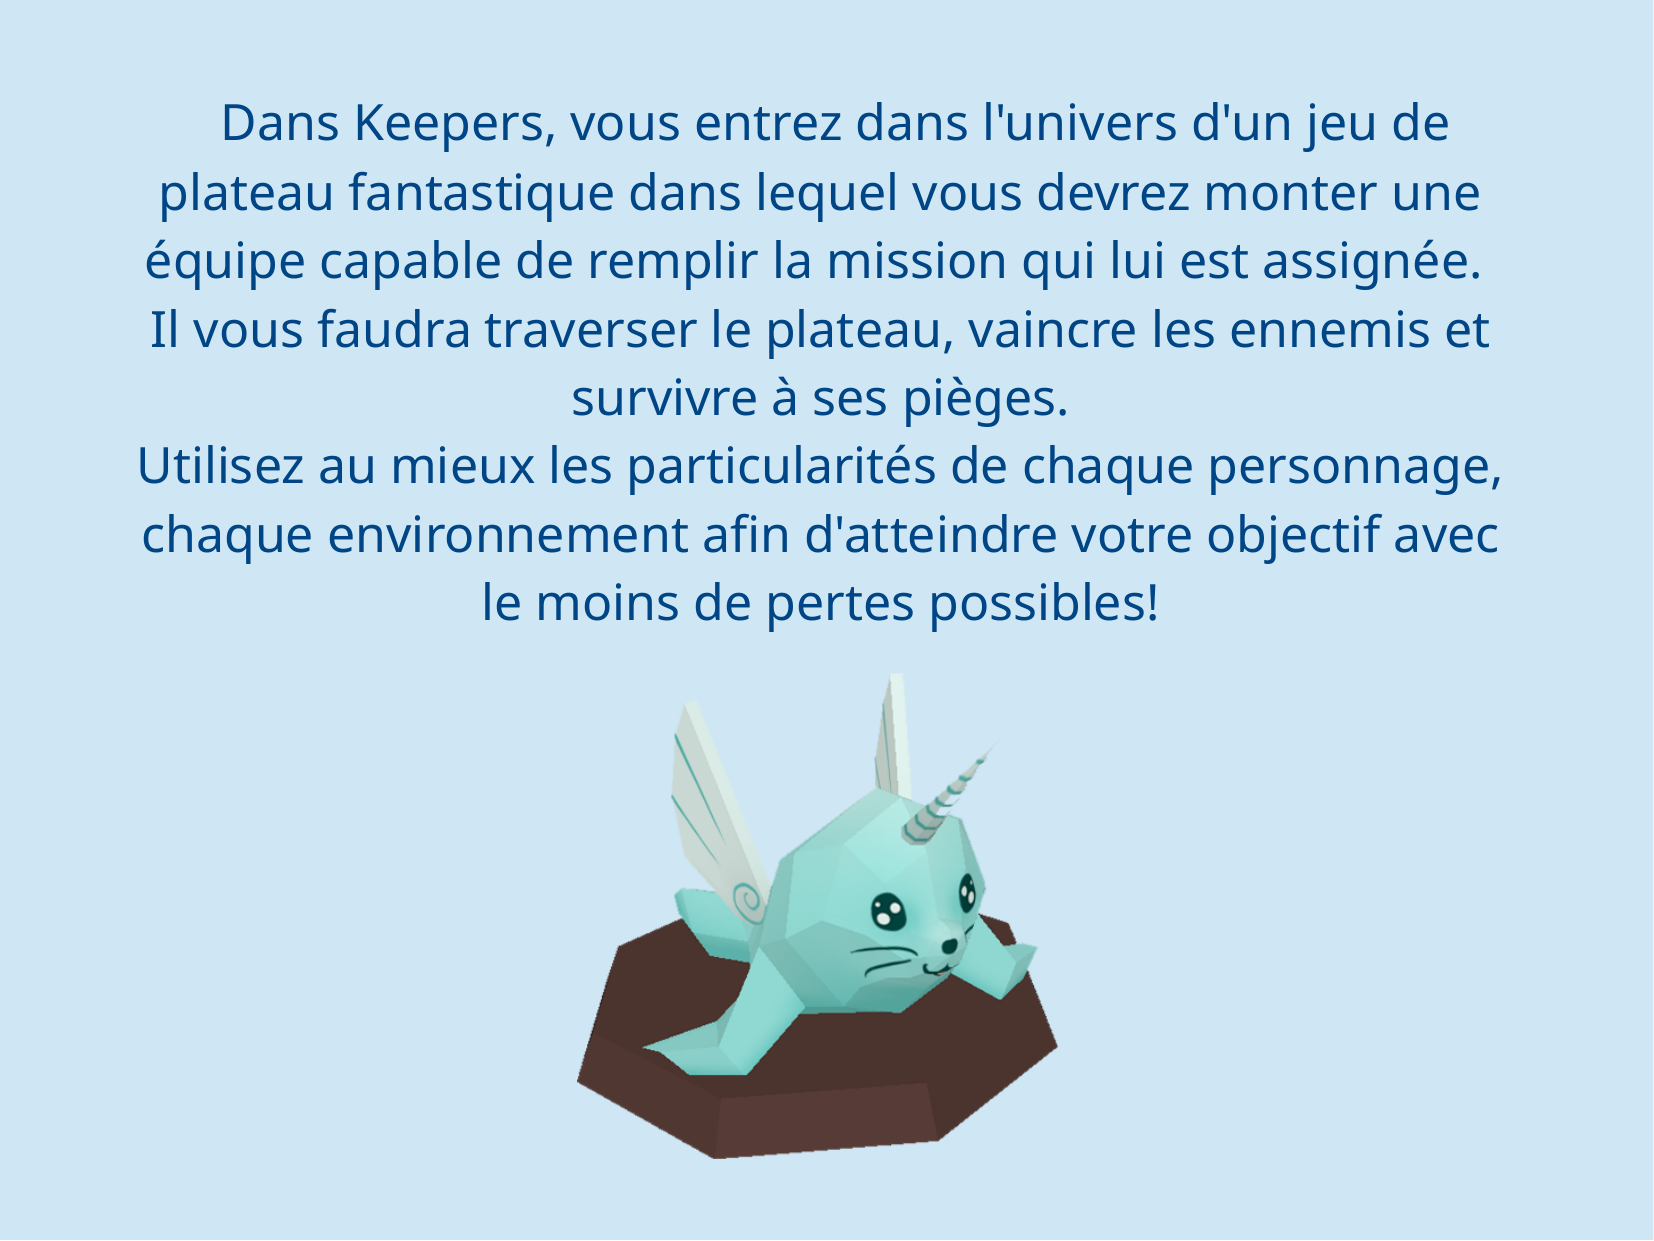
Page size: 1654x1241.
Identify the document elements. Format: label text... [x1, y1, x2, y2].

picture [543, 655, 1109, 1217]
subtitle Dans Keepers, vous entrez dans l'univers d'un jeu de plateau fantastique dans lequel vous devrez monter une équipe capable de remplir la mission qui lui est assignée. Il vous faudra traverser le plateau, vaincre les ennemis et survivre à ses pièges. Utilisez au mieux les particularités de chaque personnage, chaque environnement afin d'atteindre votre objectif avec le moins de pertes possibles! [124, 88, 1518, 700]
